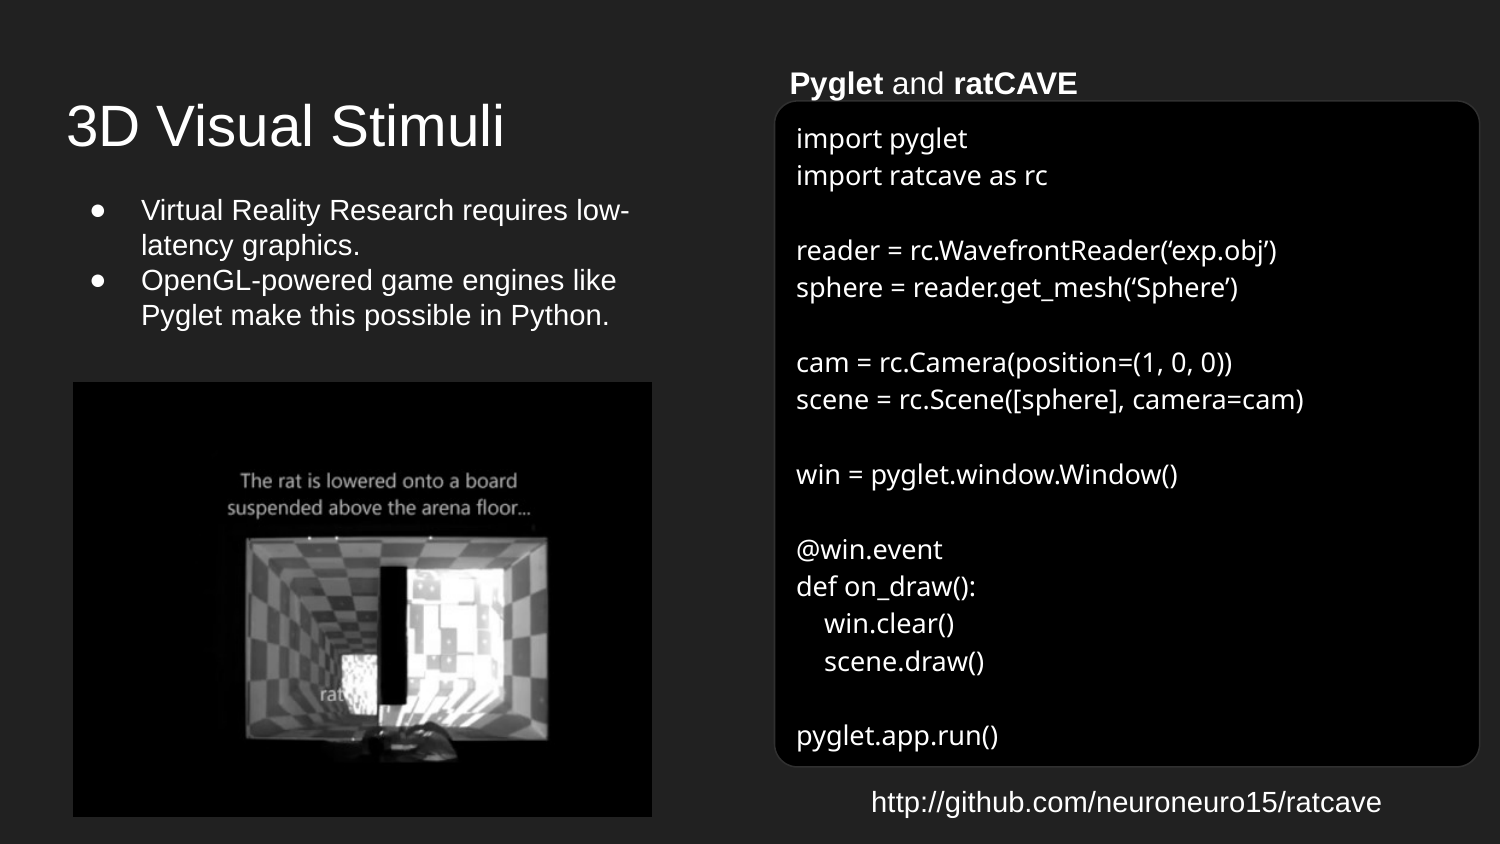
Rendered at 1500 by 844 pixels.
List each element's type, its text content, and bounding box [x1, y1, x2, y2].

text_box http://github.com/neuroneuro15/ratcave [856, 768, 1411, 829]
title 3D Visual Stimuli [51, 72, 743, 189]
list Pyglet and ratCAVE [774, 42, 1367, 90]
picture [73, 382, 652, 817]
text_box import pyglet import ratcave as rc reader = rc.WavefrontReader(‘exp.obj’) sphere = reader.get_mesh(‘Sphere’) cam = rc.Camera(position=(1, 0, 0)) scene = rc.Scene([sphere], camera=cam) win = pyglet.window.Window() @win.event def on_draw(): win.clear() scene.draw() pyglet.app.run() [774, 100, 1480, 767]
list Virtual Reality Research requires low-latency graphics. OpenGL-powered game engines like Pyglet make this possible in Python. [51, 176, 708, 365]
